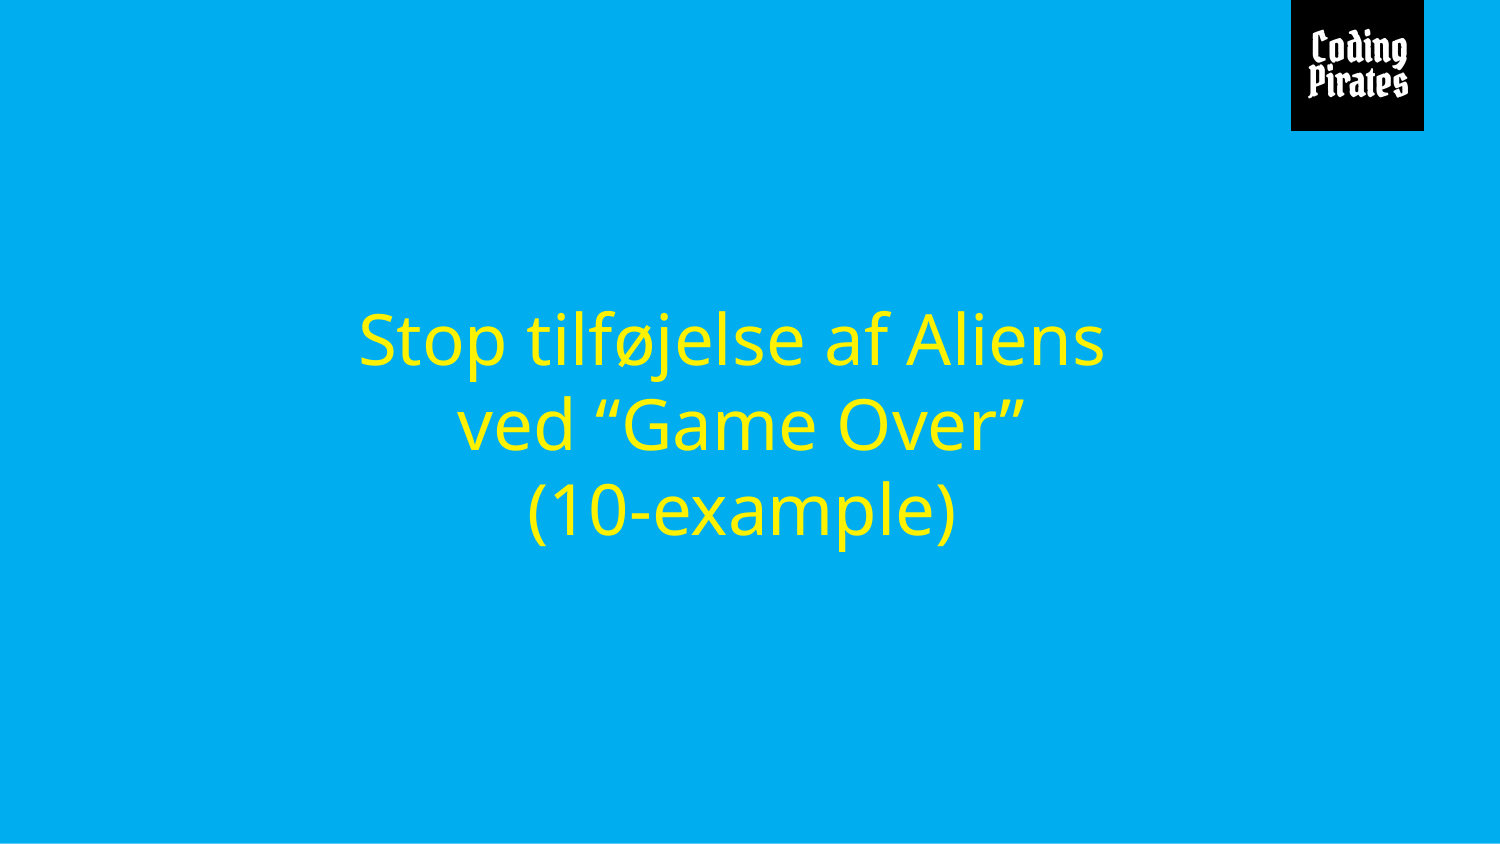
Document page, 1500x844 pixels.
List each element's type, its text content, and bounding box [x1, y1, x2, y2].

title Stop tilføjelse af Aliens ved “Game Over” (10-example) [12, 352, 1472, 491]
picture [1292, 0, 1423, 130]
